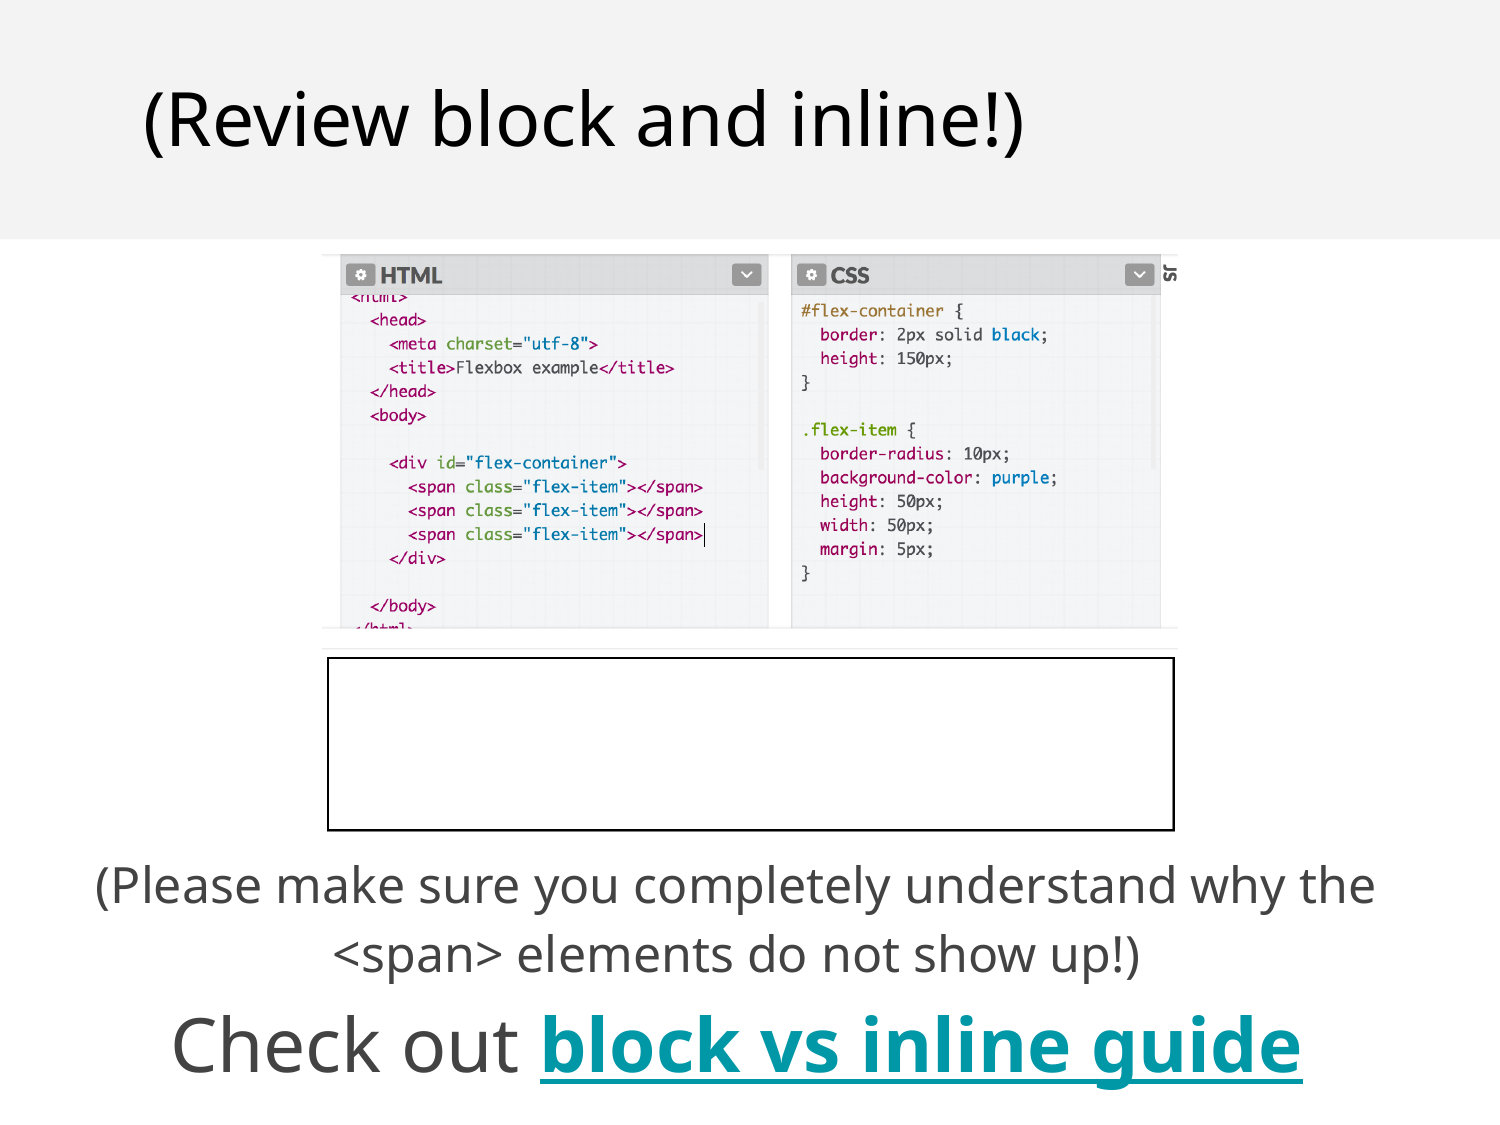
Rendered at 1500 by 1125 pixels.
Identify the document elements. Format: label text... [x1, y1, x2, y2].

list (Please make sure you completely understand why the <span> elements do not show up!) Check out block vs inline guide [12, 829, 1462, 1098]
title (Review block and inline!) [128, 56, 1372, 183]
picture [322, 246, 1178, 829]
